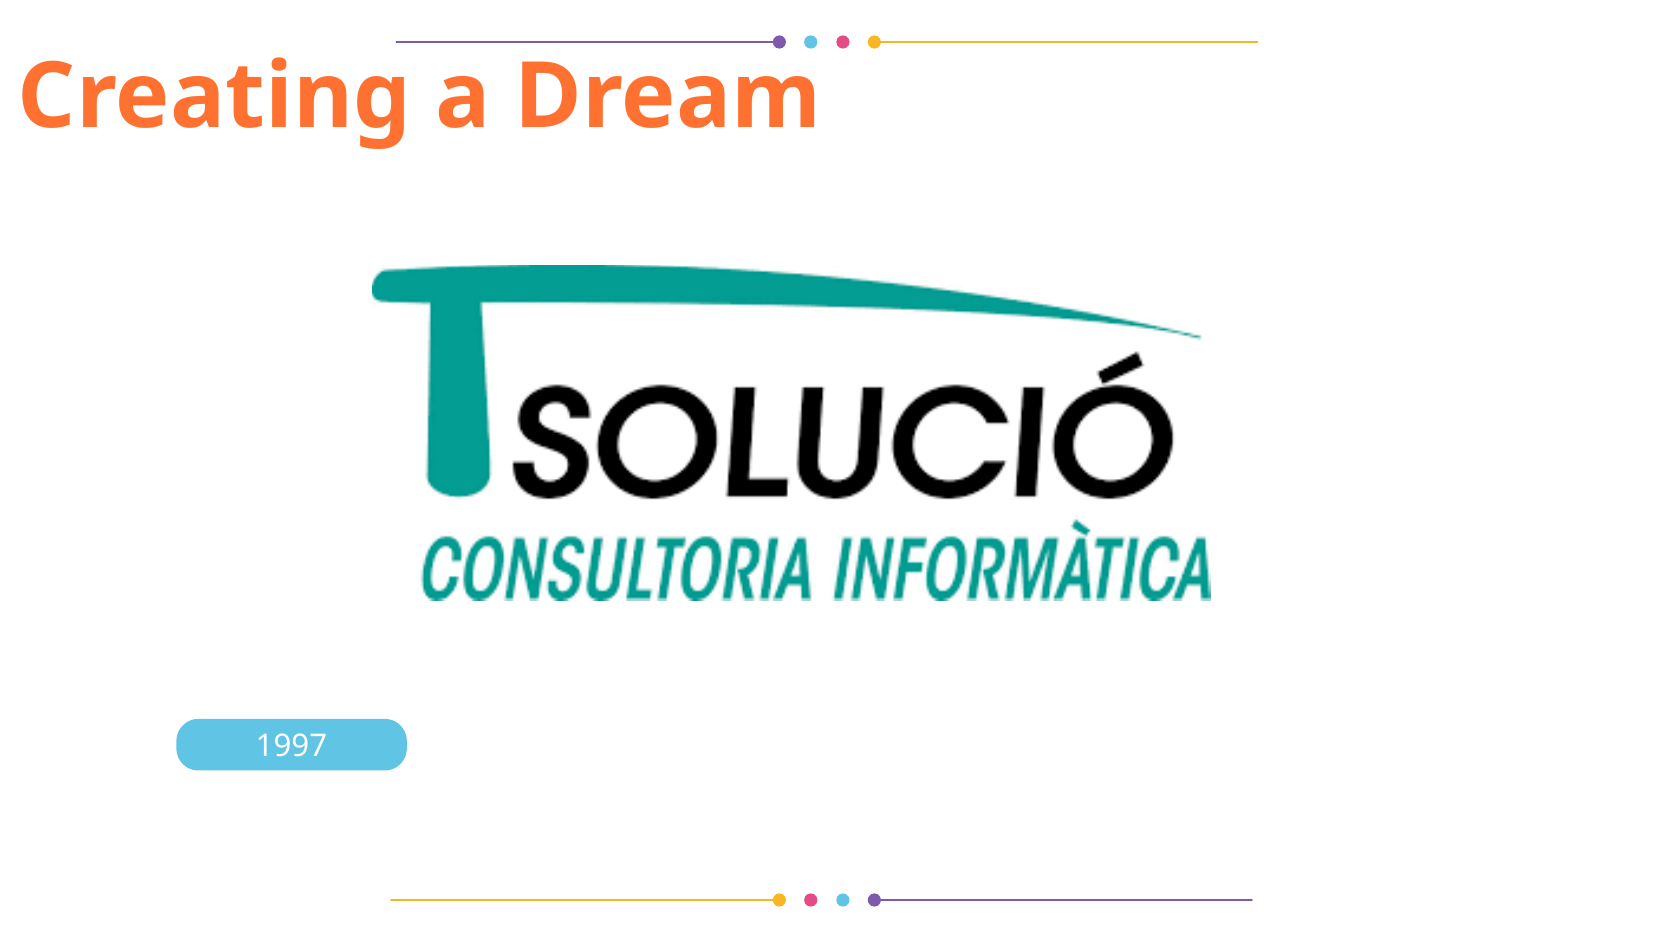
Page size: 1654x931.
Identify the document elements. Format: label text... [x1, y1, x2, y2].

title CANDY [129, 187, 686, 378]
text_box 1997 [176, 718, 407, 771]
title Creating a Dream [17, 7, 1022, 178]
picture [372, 265, 1211, 601]
